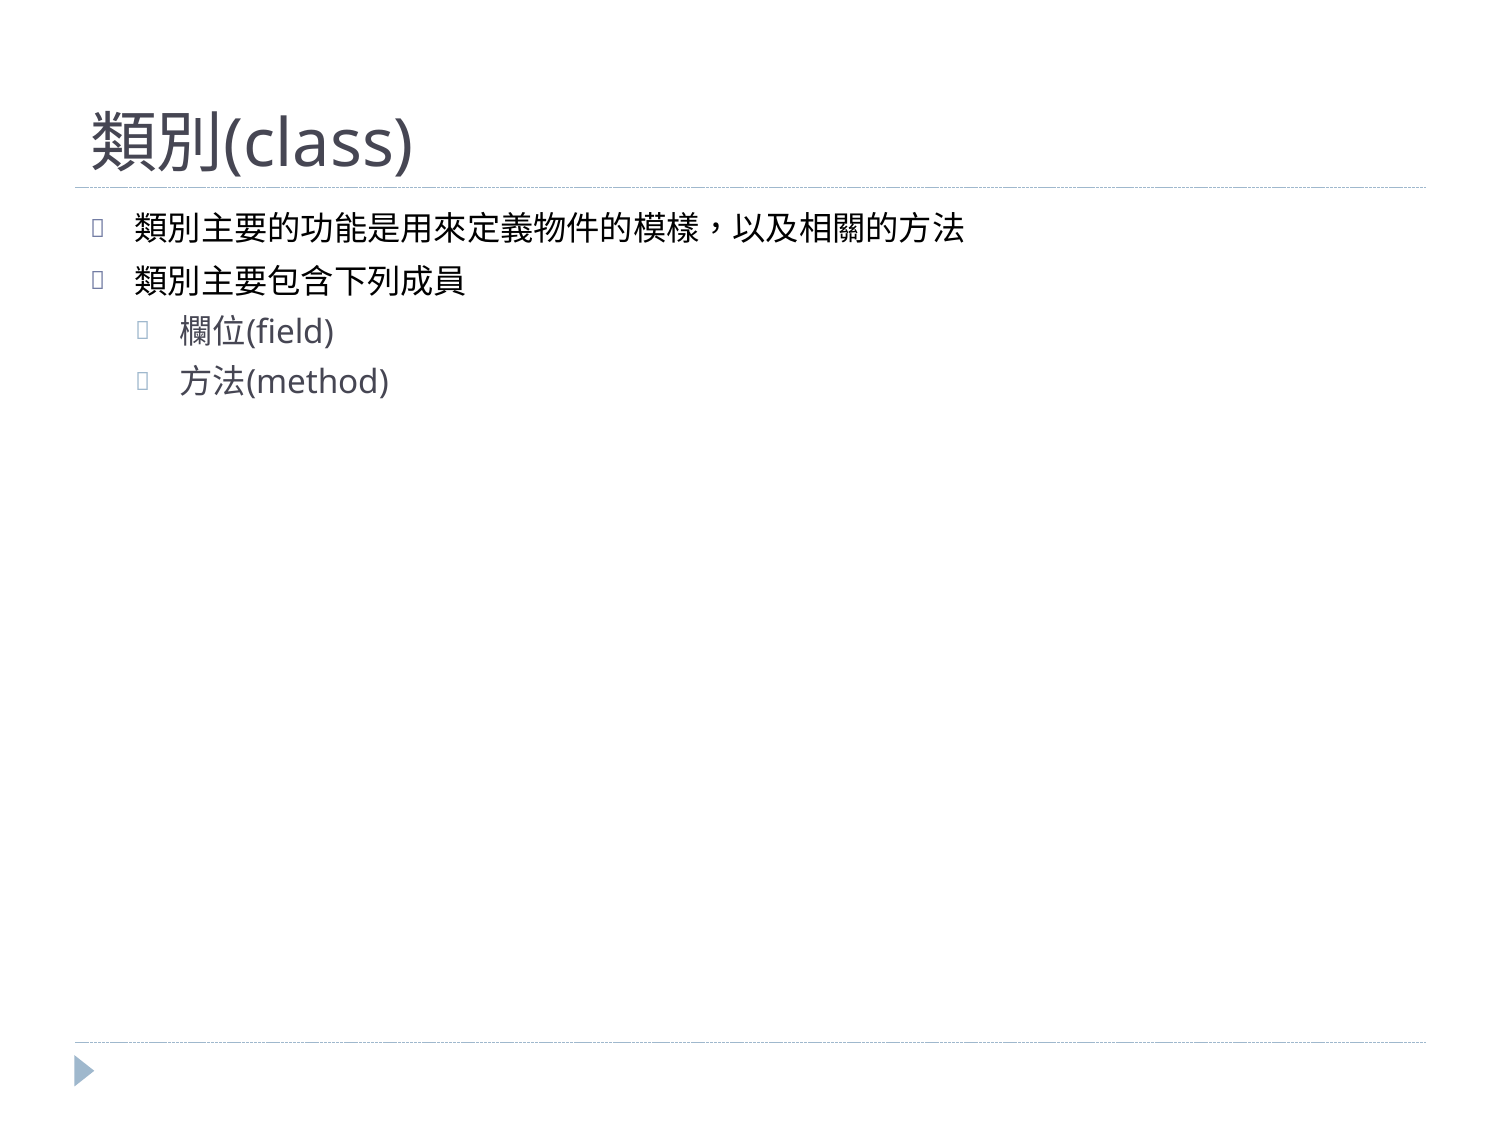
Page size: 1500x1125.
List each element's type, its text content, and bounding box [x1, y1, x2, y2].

title 類別(class) [75, 24, 1425, 188]
list 類別主要的功能是用來定義物件的模樣，以及相關的方法 類別主要包含下列成員 欄位(field) 方法(method) [75, 200, 1425, 1010]
